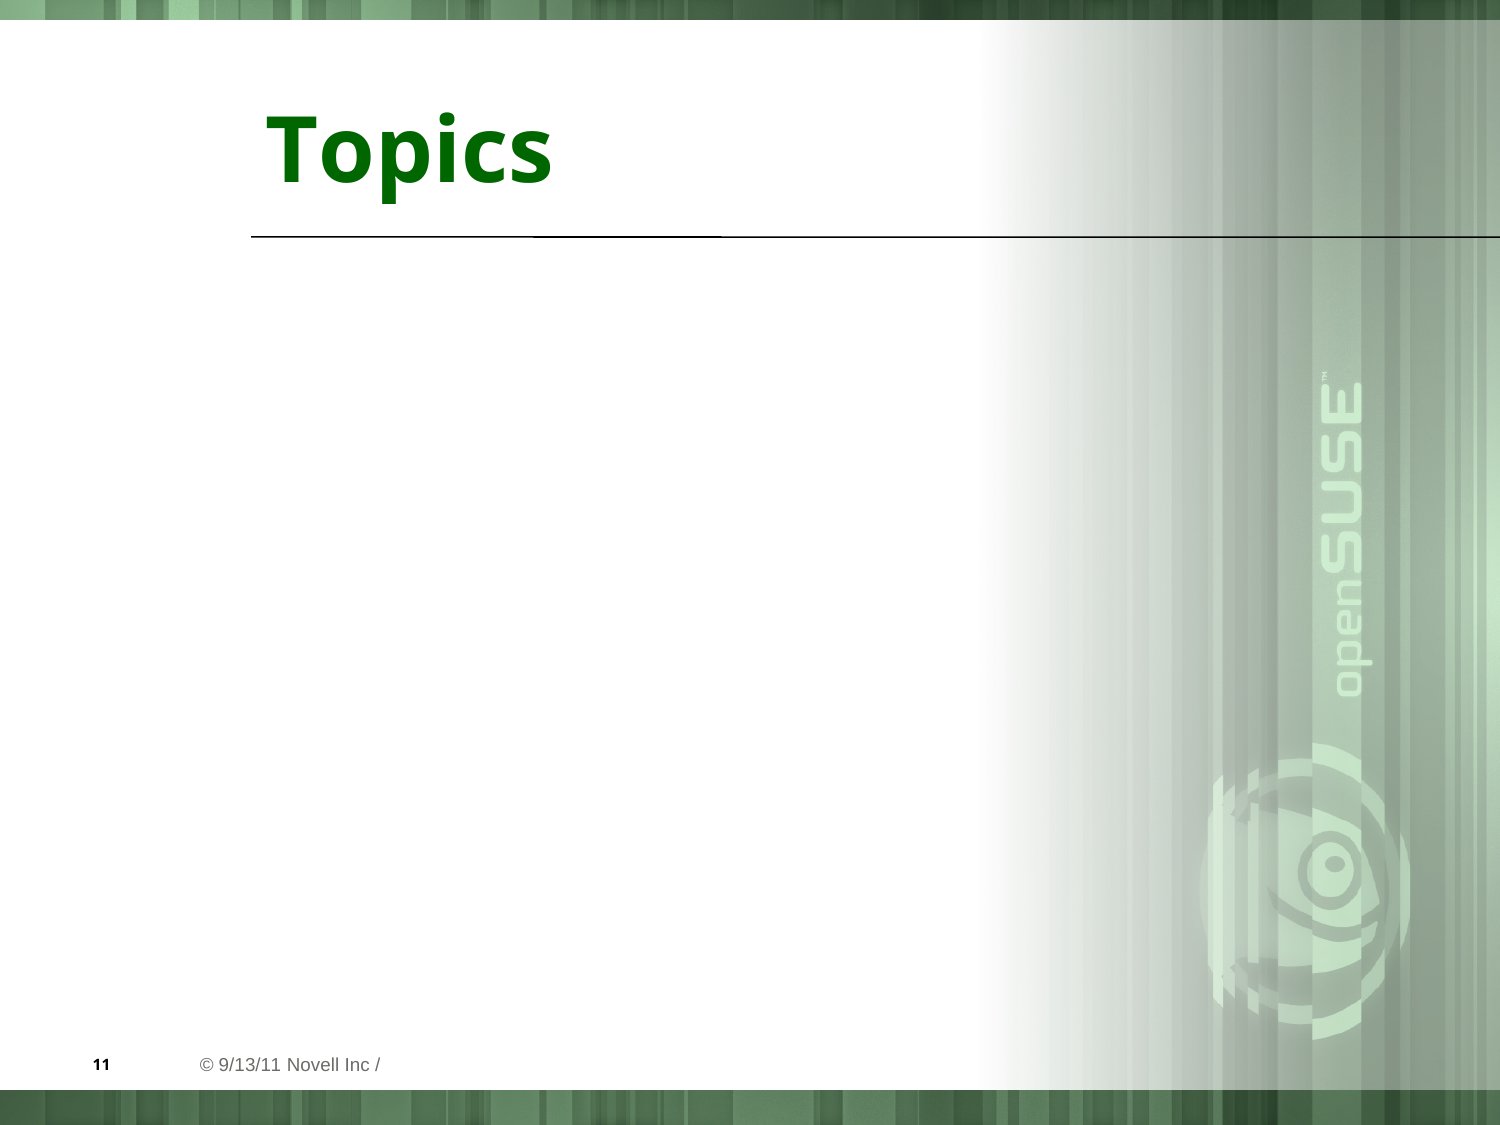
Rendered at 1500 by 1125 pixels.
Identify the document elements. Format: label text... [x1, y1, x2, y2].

picture [0, 0, 1500, 1125]
title Topics [265, 68, 1447, 232]
